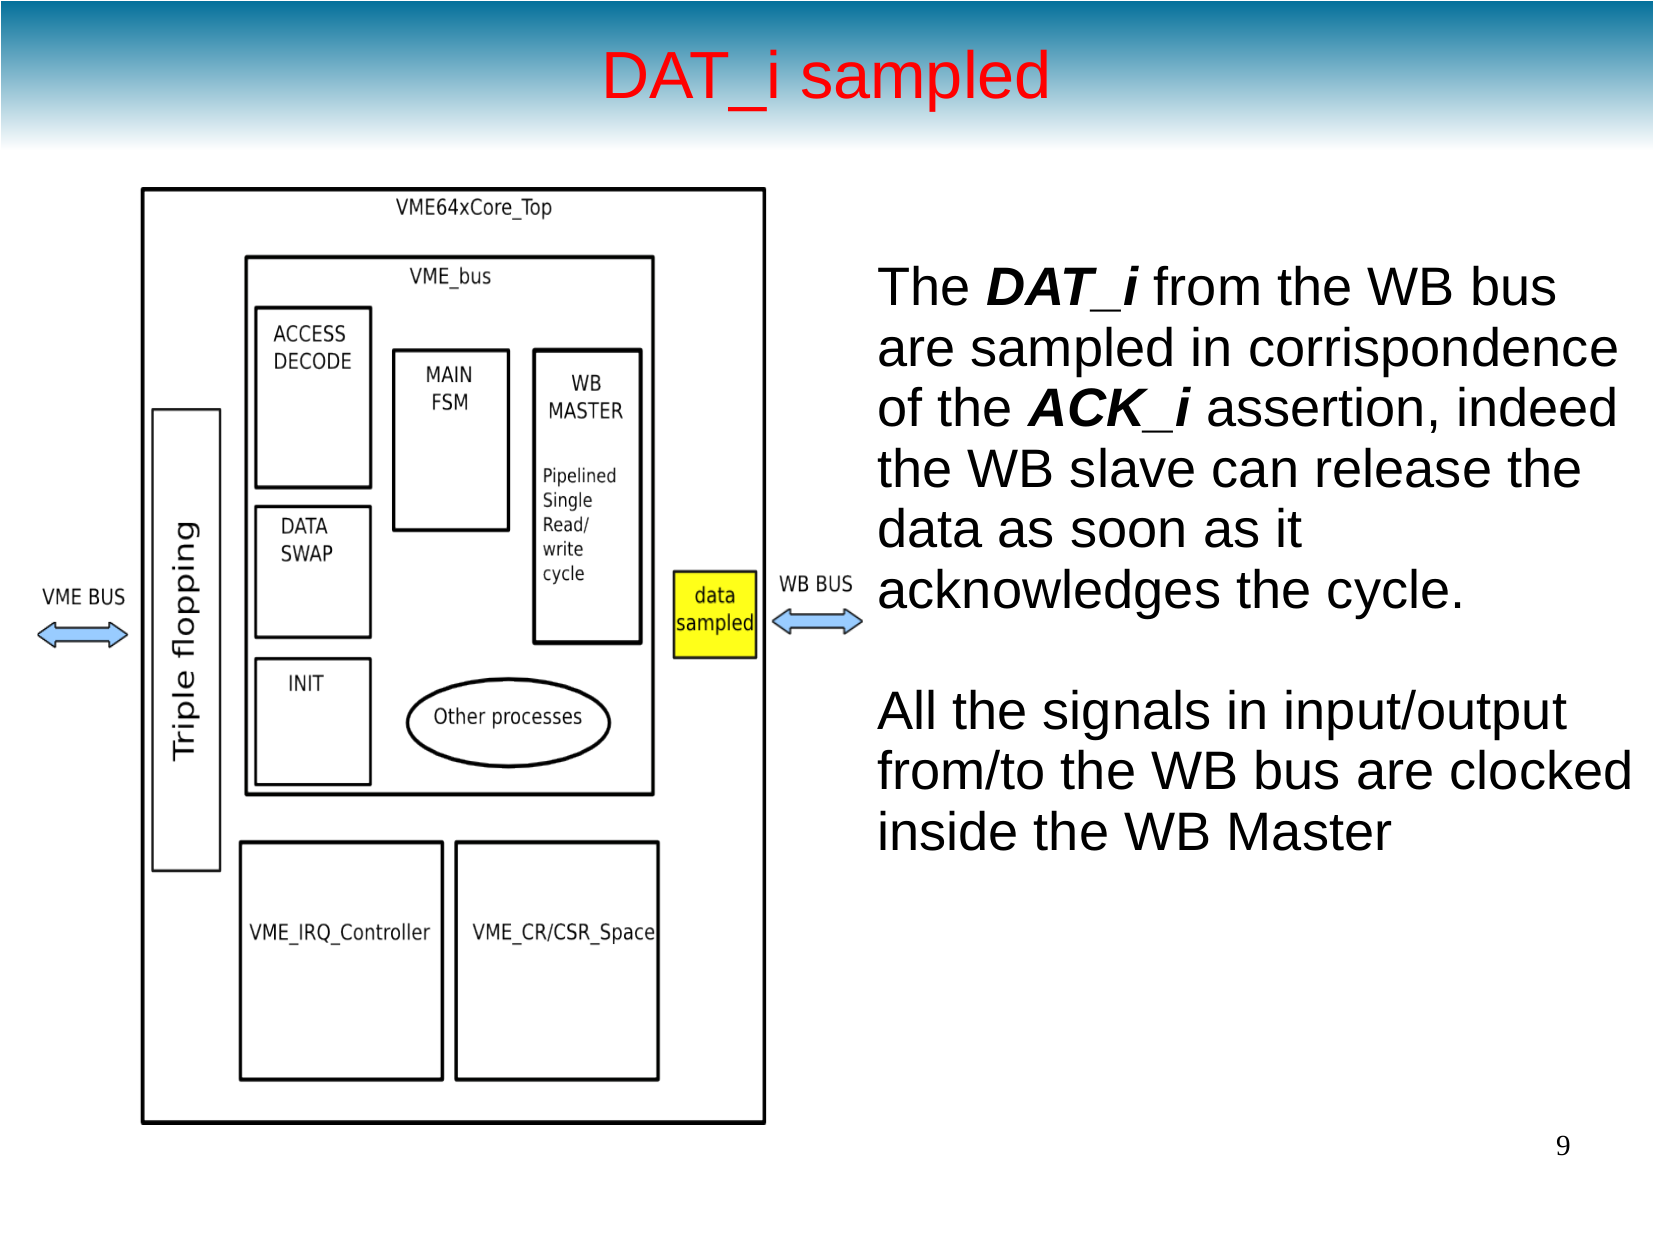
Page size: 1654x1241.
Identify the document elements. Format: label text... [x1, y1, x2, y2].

text_box The DAT_i from the WB bus are sampled in corrispondence of the ACK_i assertion, indeed the WB slave can release the data as soon as it acknowledges the cycle. All the signals in input/output from/to the WB bus are clocked inside the WB Master [863, 249, 1654, 901]
text_box DAT_i sampled [0, 0, 1654, 151]
picture [37, 187, 863, 1126]
